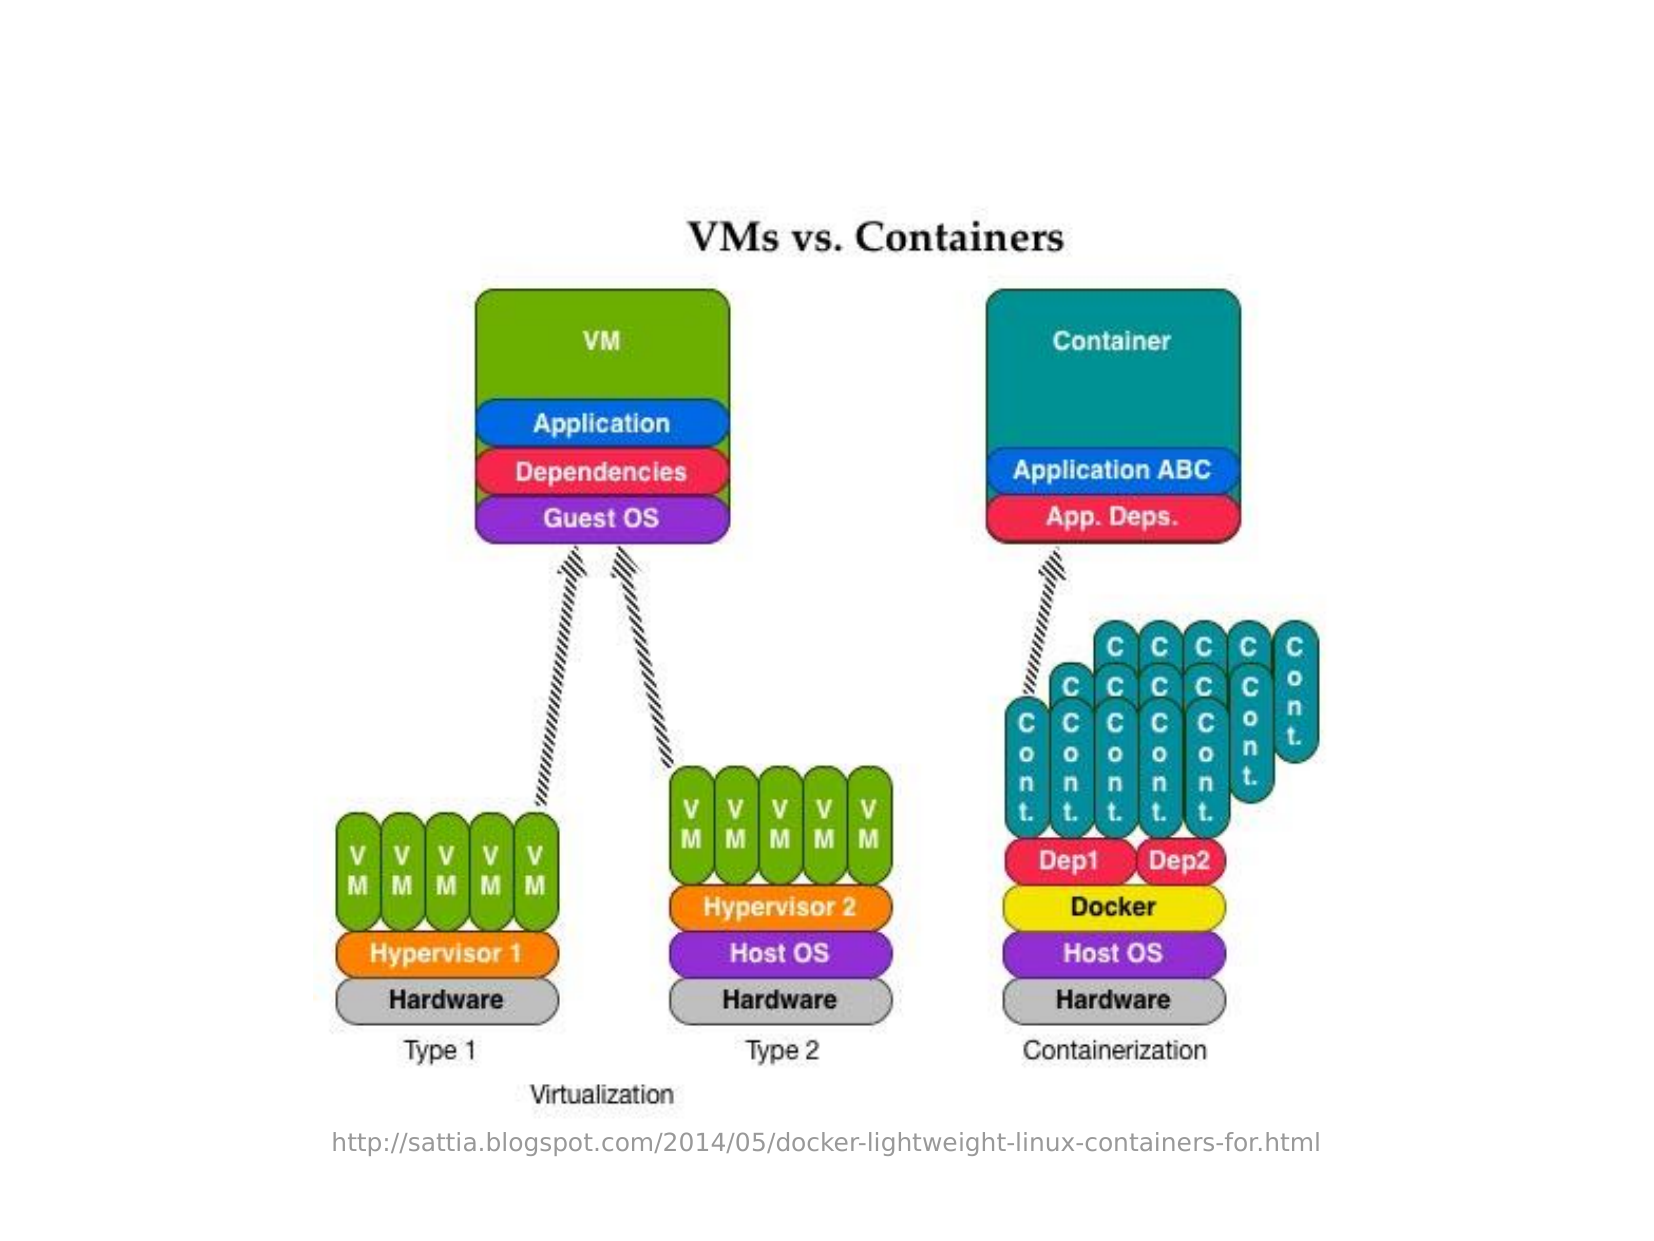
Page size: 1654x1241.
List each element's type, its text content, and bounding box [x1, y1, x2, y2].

picture [313, 190, 1341, 1141]
text_box http://sattia.blogspot.com/2014/05/docker-lightweight-linux-containers-for.html [316, 1120, 1337, 1180]
